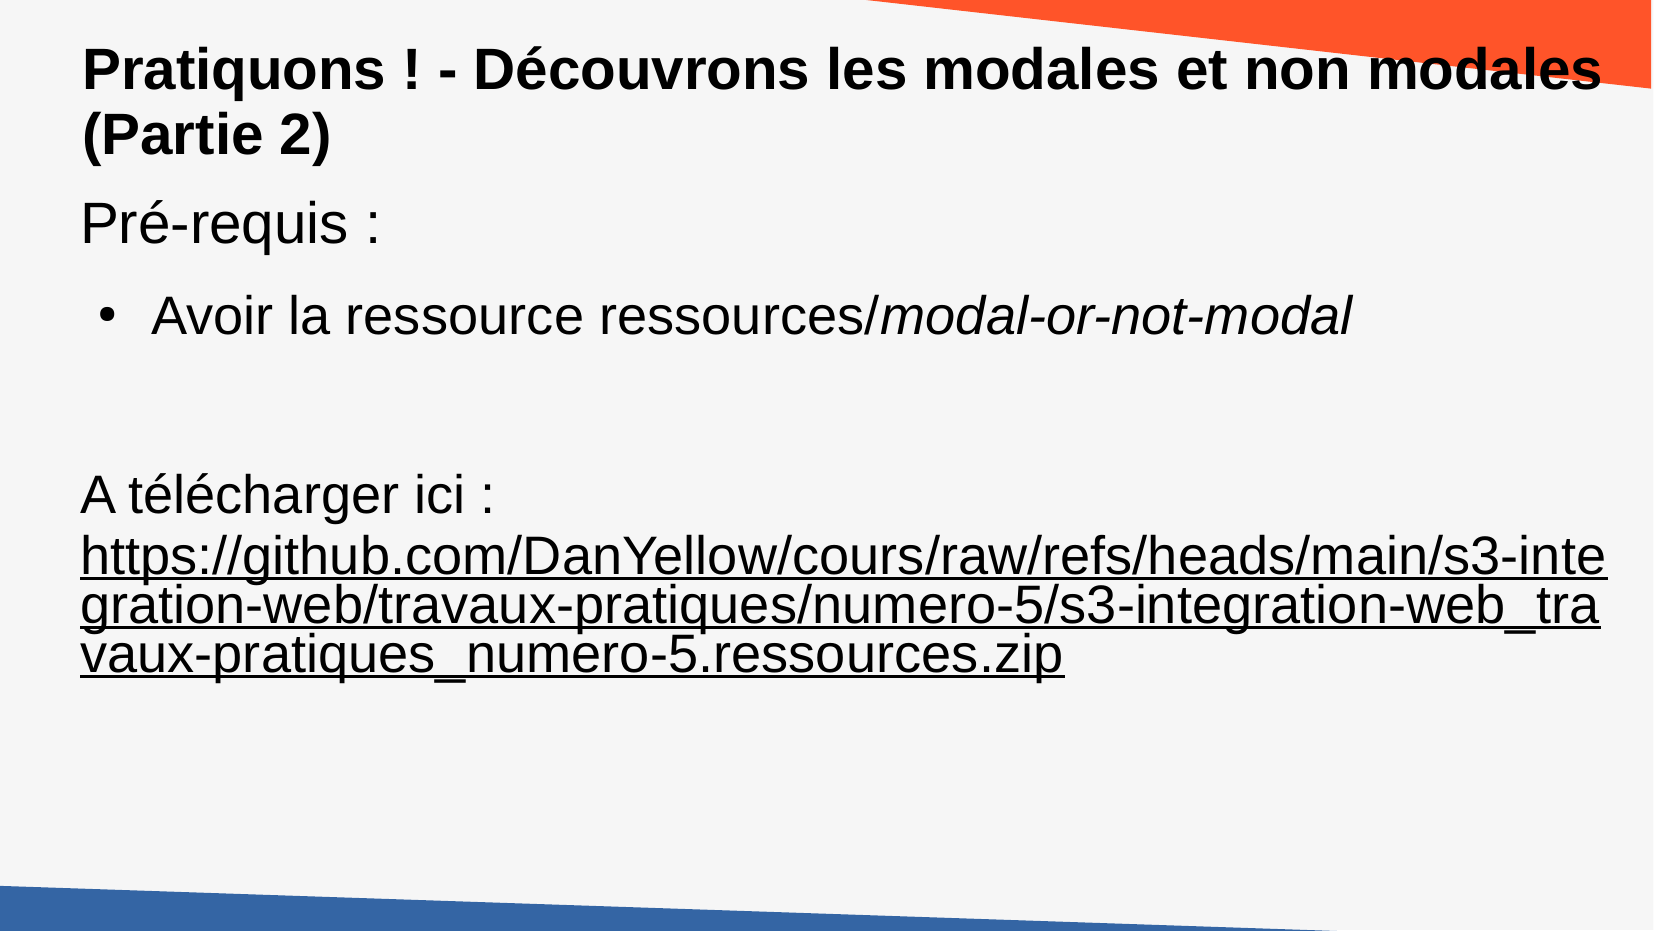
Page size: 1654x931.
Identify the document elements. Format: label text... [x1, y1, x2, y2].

text_box [0, 885, 1337, 931]
text_box [866, 0, 1652, 89]
title Pratiquons ! - Découvrons les modales et non modales (Partie 2) [82, 37, 1625, 168]
list Pré-requis : Avoir la ressource ressources/modal-or-not-modal A télécharger ici : https://github.com/DanYellow/cours/raw/refs/heads/main/s3-integration-web/travaux-pratiques/numero-5/s3-integration-web_travaux-pratiques_numero-5.ressources.zip [80, 190, 1620, 776]
